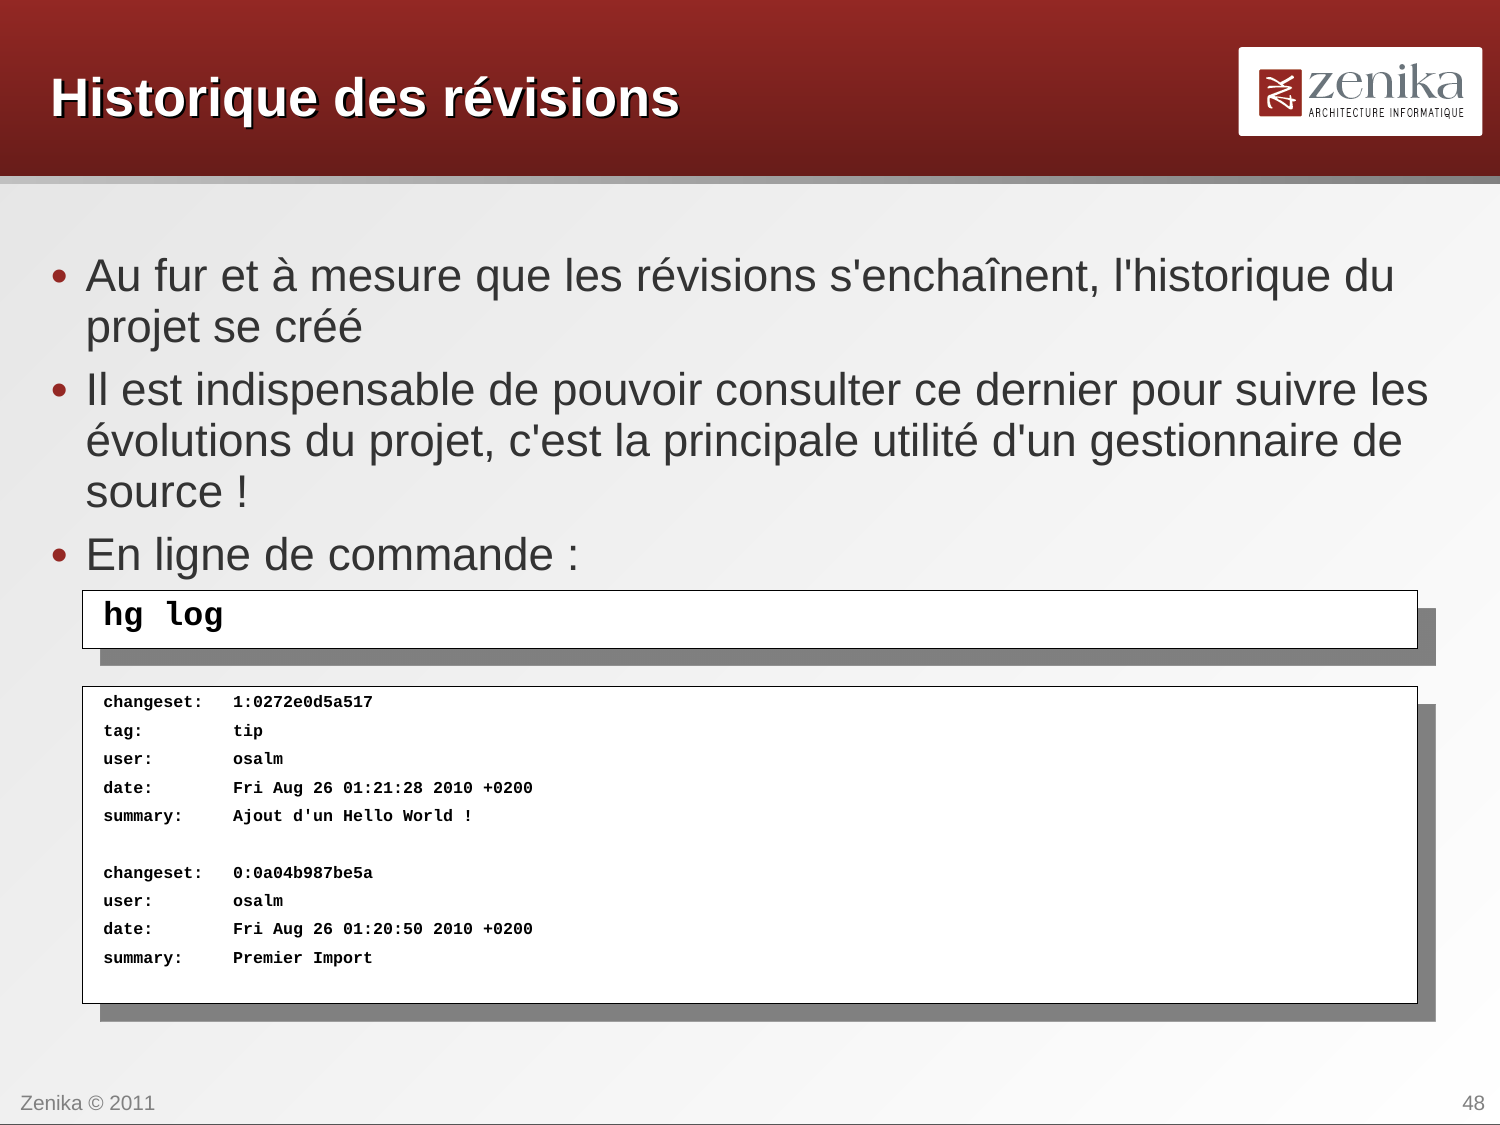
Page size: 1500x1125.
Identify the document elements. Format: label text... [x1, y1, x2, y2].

list Au fur et à mesure que les révisions s'enchaînent, l'historique du projet se créé Il est indispensable de pouvoir consulter ce dernier pour suivre les évolutions du projet, c'est la principale utilité d'un gestionnaire de source ! En ligne de commande : [50, 249, 1435, 1064]
text_box changeset: 1:0272e0d5a517 tag: tip user: osalm date: Fri Aug 26 01:21:28 2010 +0200 summary: Ajout d'un Hello World ! changeset: 0:0a04b987be5a user: osalm date: Fri Aug 26 01:20:50 2010 +0200 summary: Premier Import [82, 686, 1418, 1004]
text_box hg log [82, 590, 1418, 649]
title Historique des révisions [50, 22, 1206, 172]
picture [1257, 58, 1464, 125]
